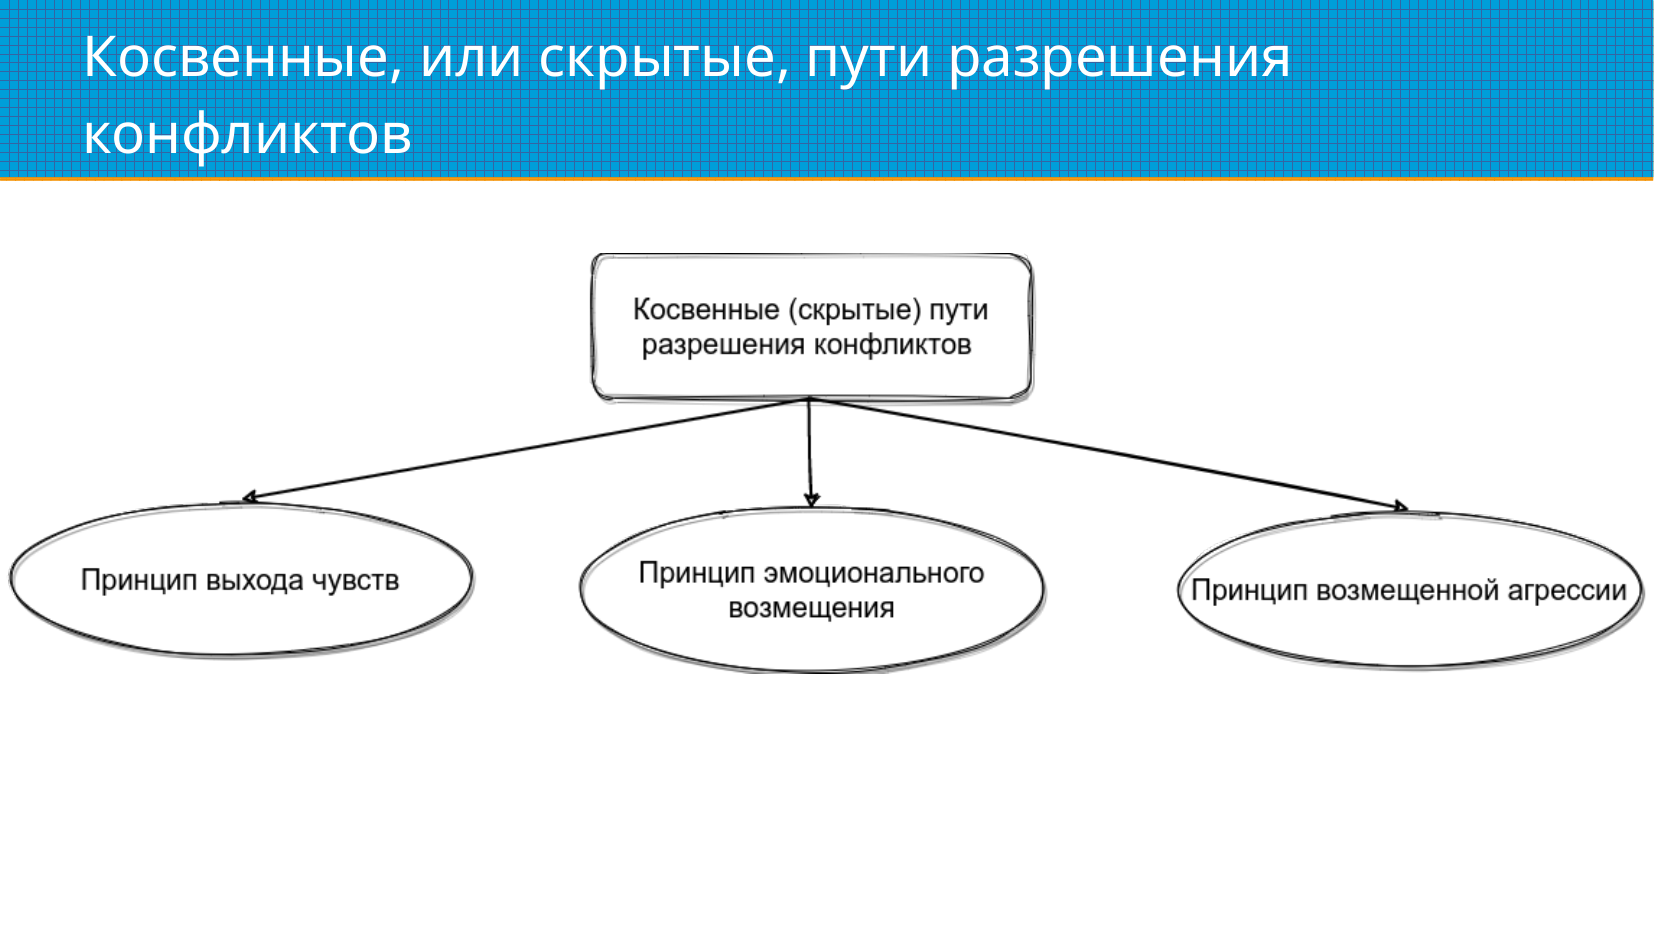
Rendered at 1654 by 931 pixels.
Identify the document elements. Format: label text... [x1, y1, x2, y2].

title Косвенные, или скрытые, пути разрешения конфликтов [82, 14, 1571, 171]
picture [0, 253, 1654, 674]
